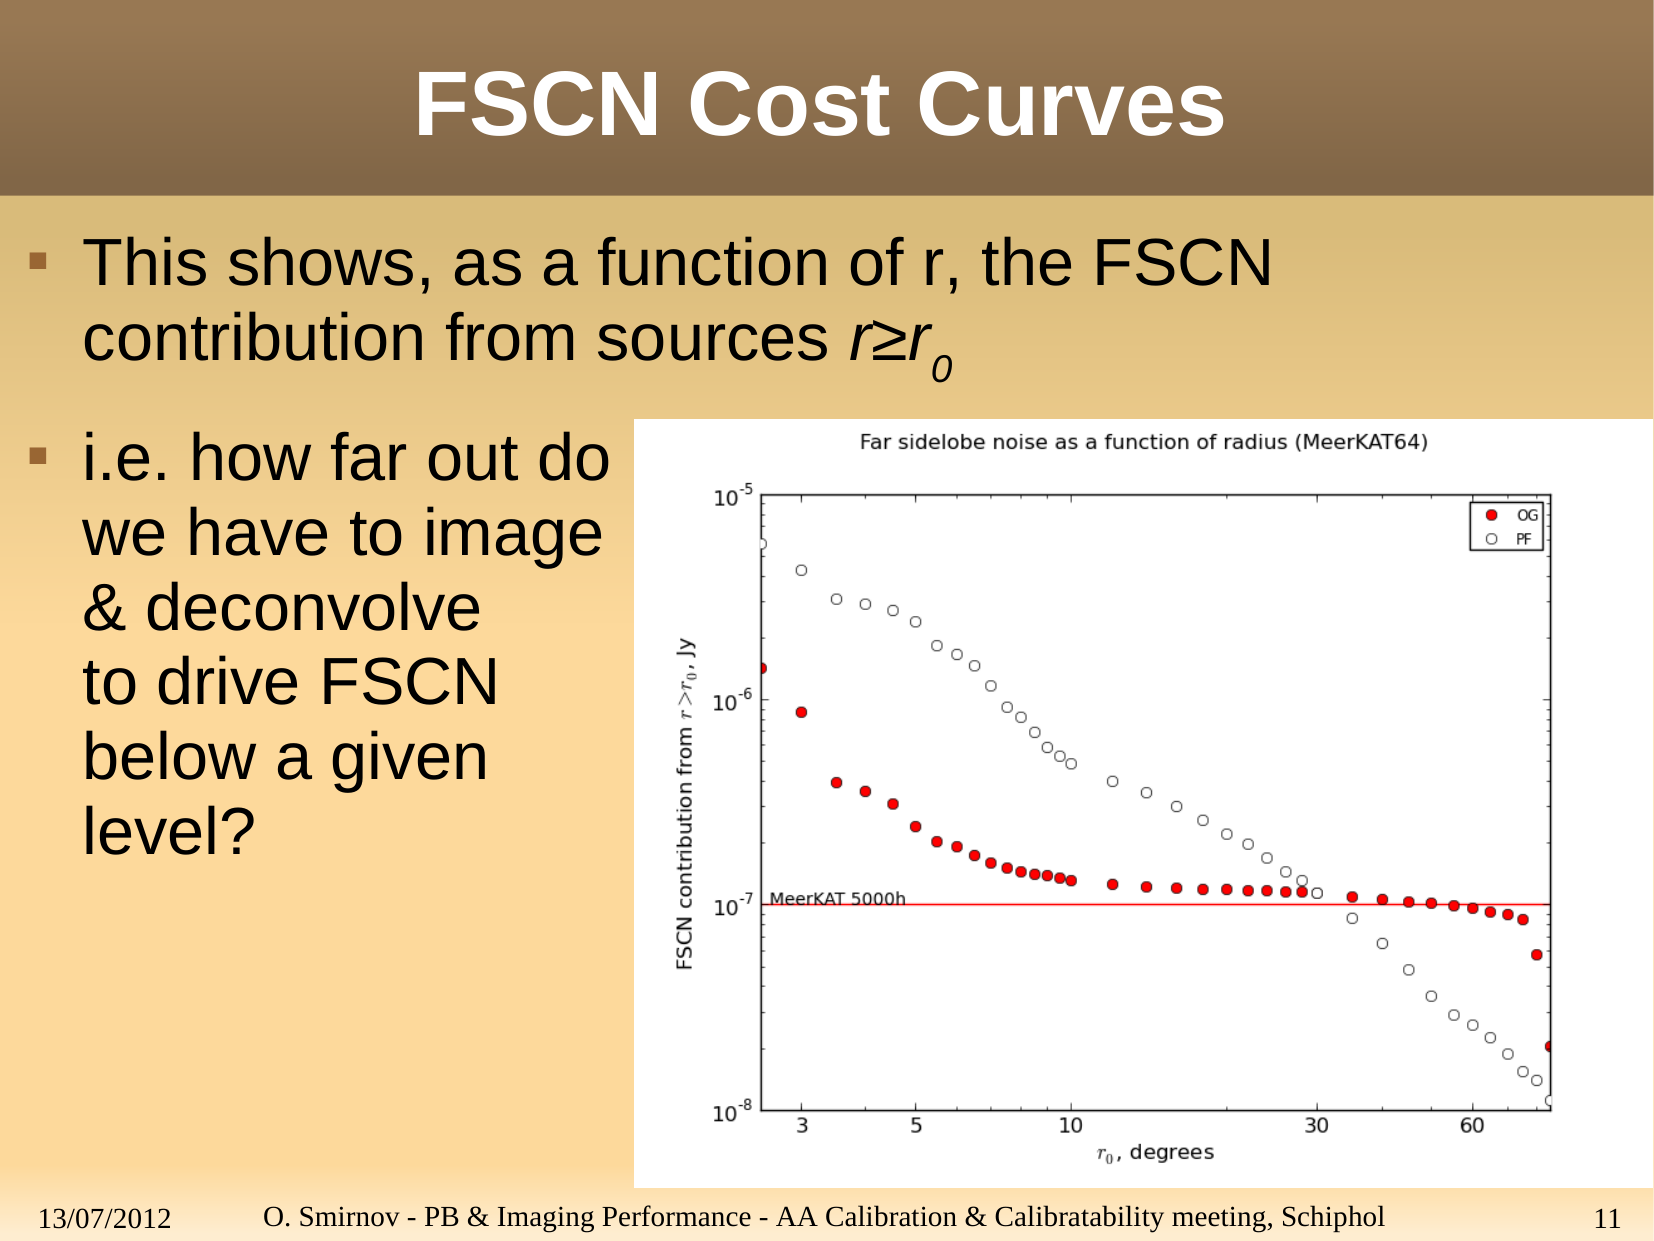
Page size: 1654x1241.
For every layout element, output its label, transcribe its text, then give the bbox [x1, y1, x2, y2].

list This shows, as a function of r, the FSCN contribution from sources r≥r0 i.e. how far out do we have to image & deconvolve to drive FSCN below a given level? [11, 225, 1576, 1044]
picture [0, 0, 1654, 1241]
title FSCN Cost Curves [76, 0, 1565, 208]
